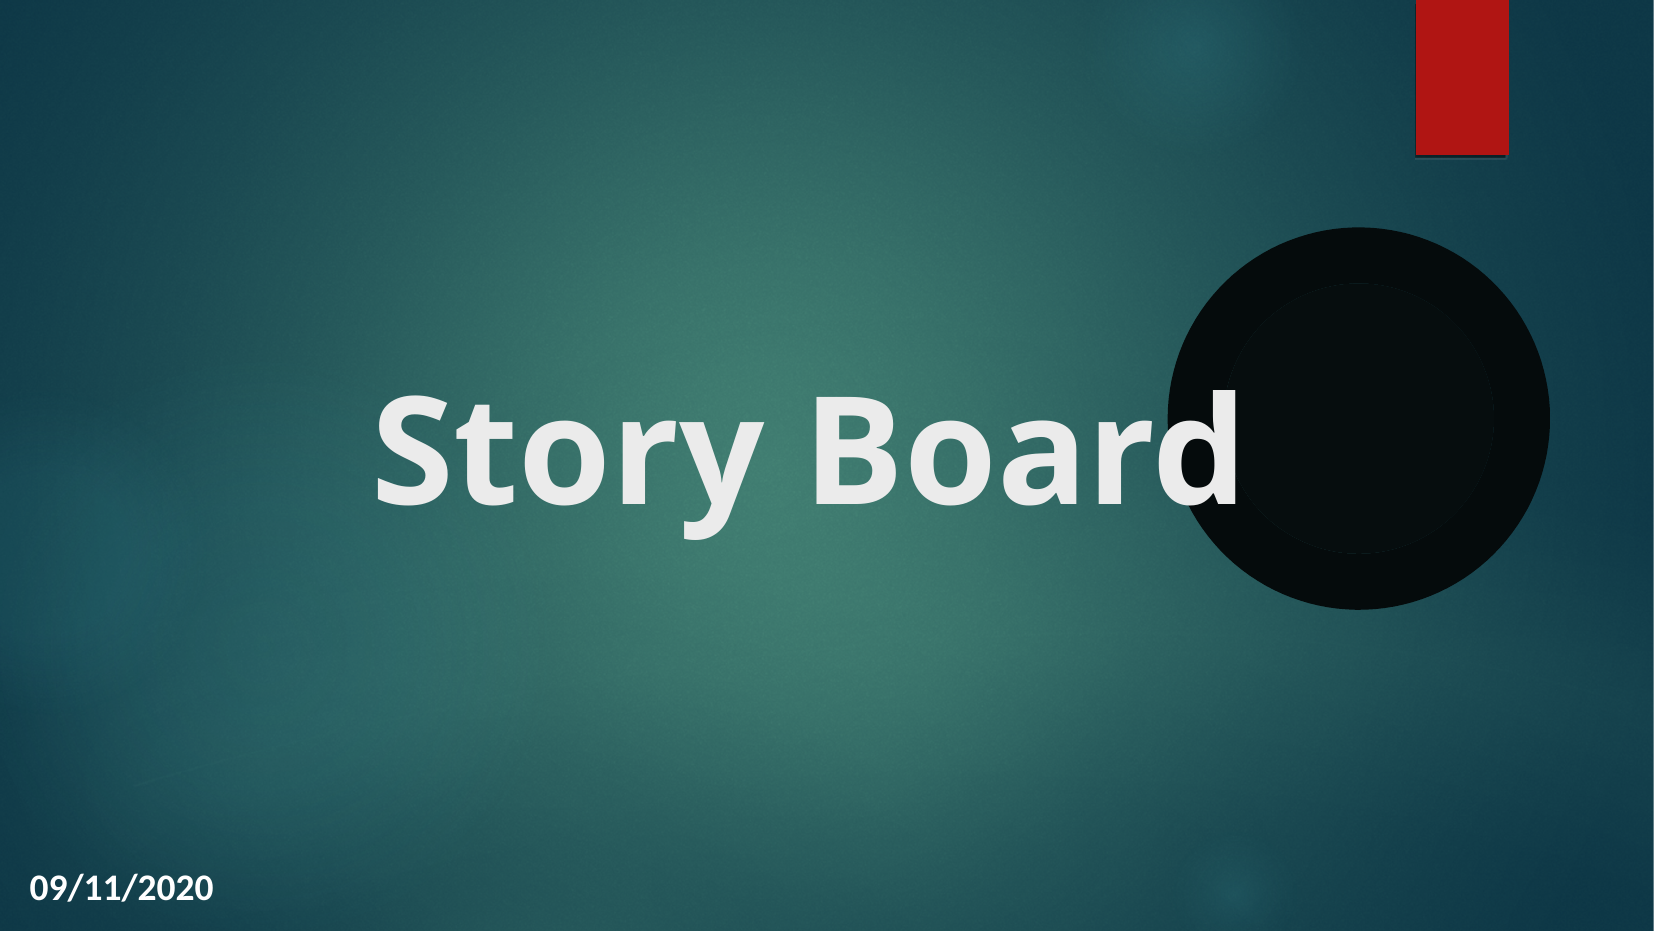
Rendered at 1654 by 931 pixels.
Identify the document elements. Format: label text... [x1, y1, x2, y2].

title Story Board [355, 347, 1632, 538]
text_box 09/11/2020 [14, 855, 465, 917]
